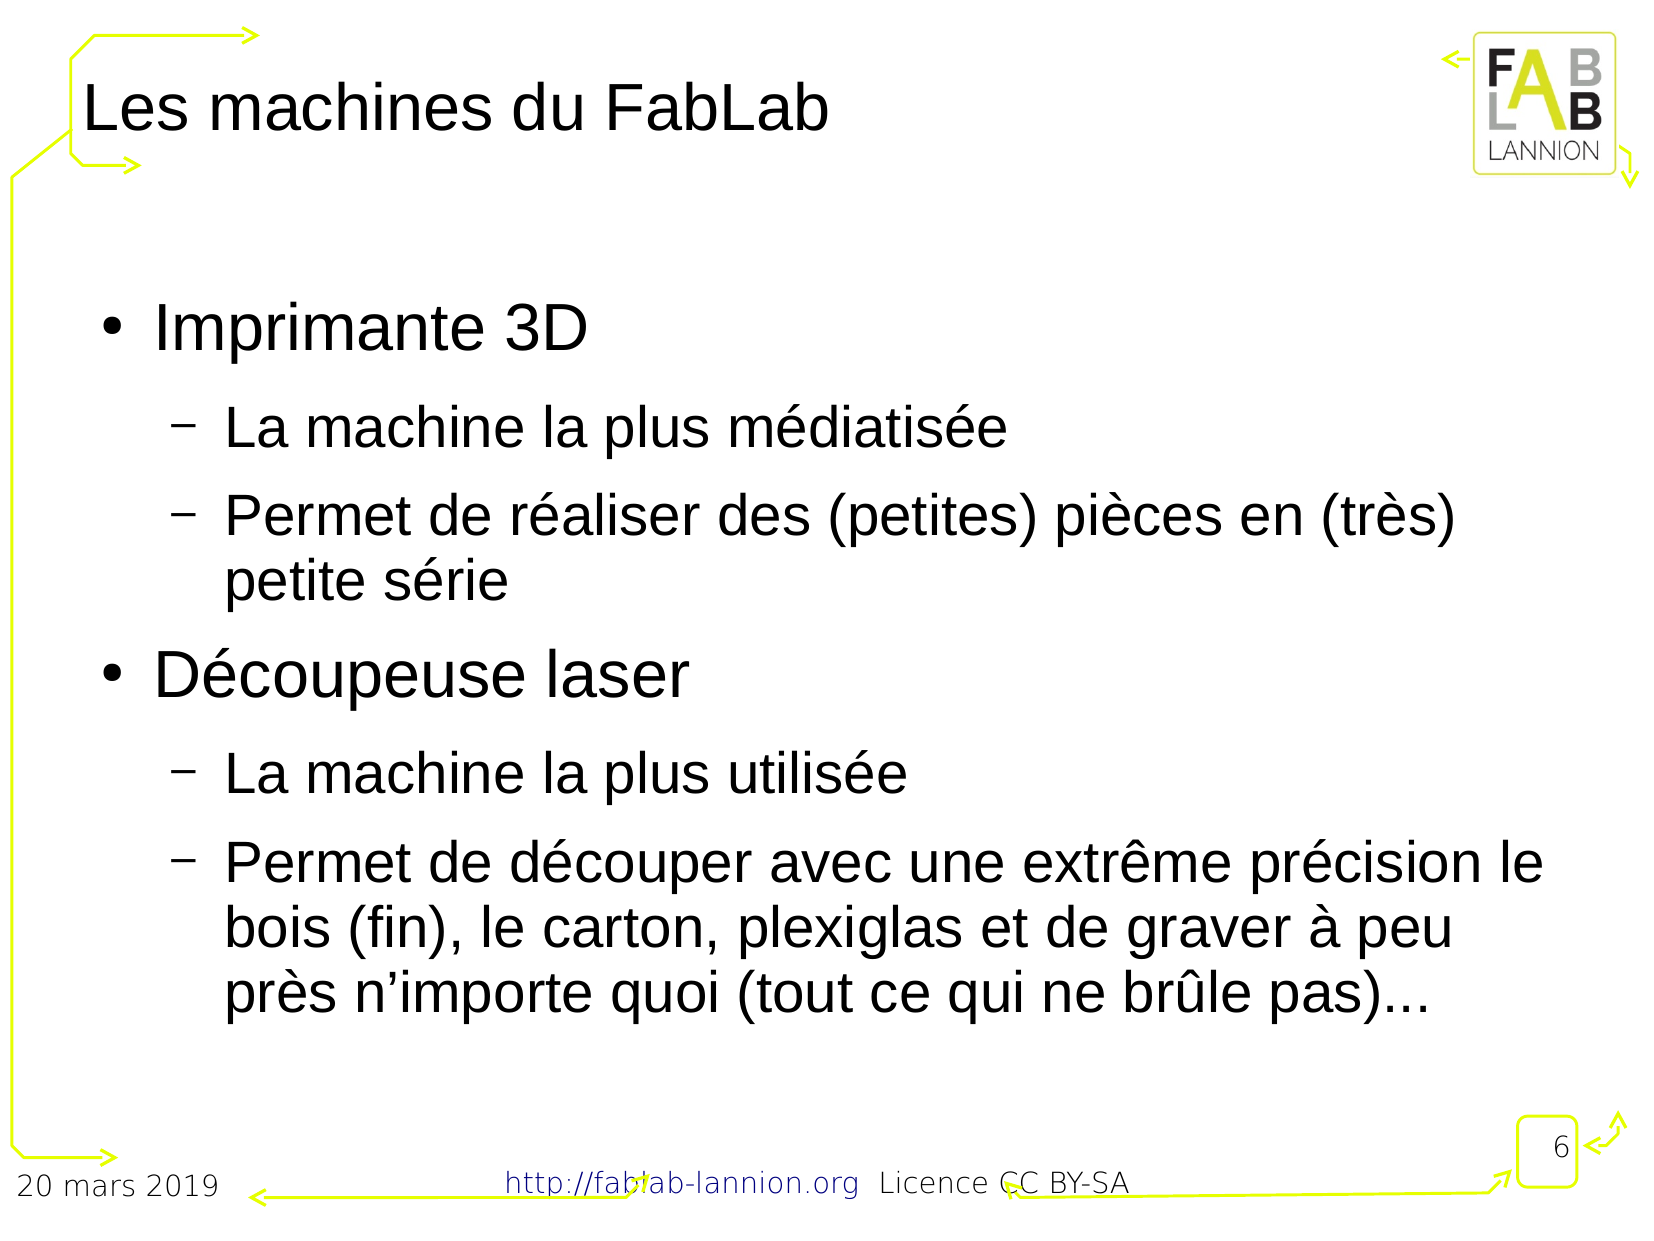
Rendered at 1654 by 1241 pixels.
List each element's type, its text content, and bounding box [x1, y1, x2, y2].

picture [1470, 29, 1619, 178]
list Imprimante 3D La machine la plus médiatisée Permet de réaliser des (petites) pièces en (très) petite série Découpeuse laser La machine la plus utilisée Permet de découper avec une extrême précision le bois (fin), le carton, plexiglas et de graver à peu près n’importe quoi (tout ce qui ne brûle pas)... [82, 290, 1571, 1087]
title Les machines du FabLab [82, 49, 1441, 166]
